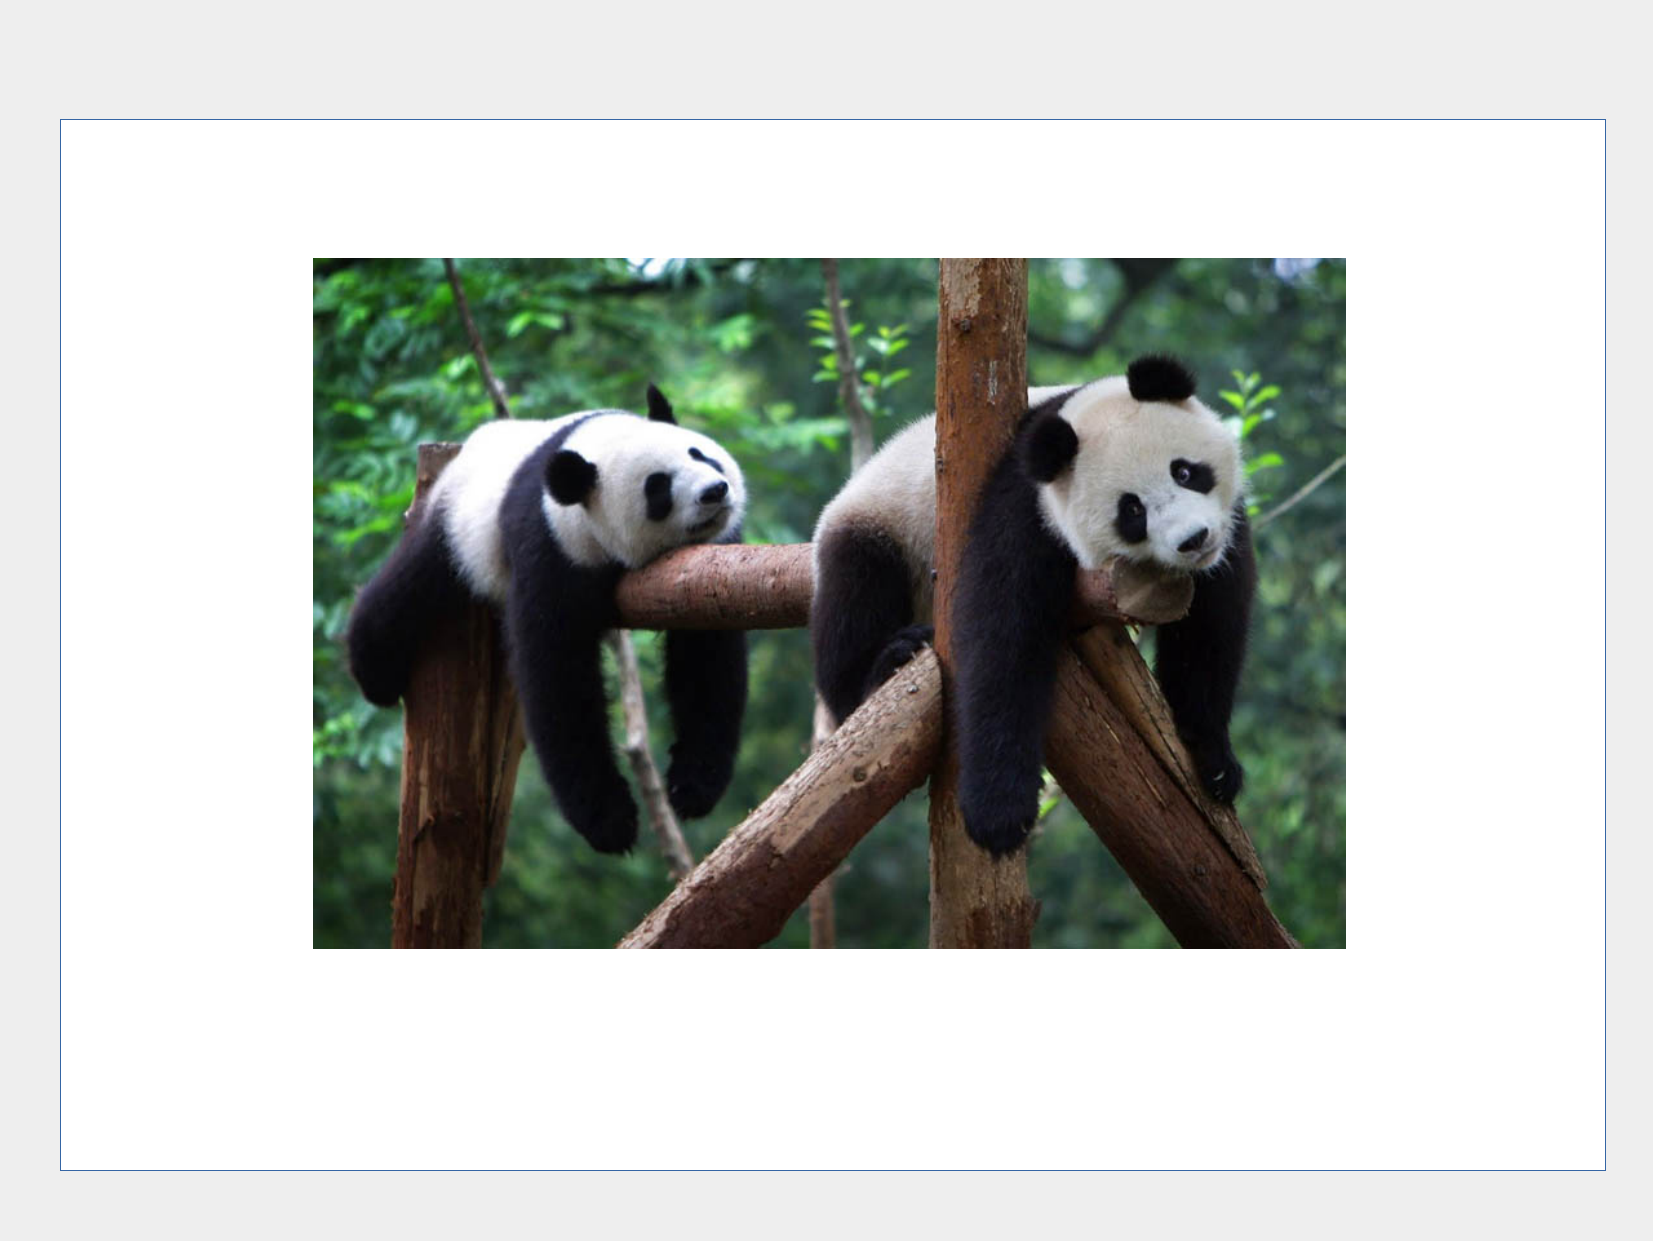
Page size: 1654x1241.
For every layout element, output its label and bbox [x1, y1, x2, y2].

text_box [60, 119, 1606, 1171]
picture [313, 258, 1346, 949]
